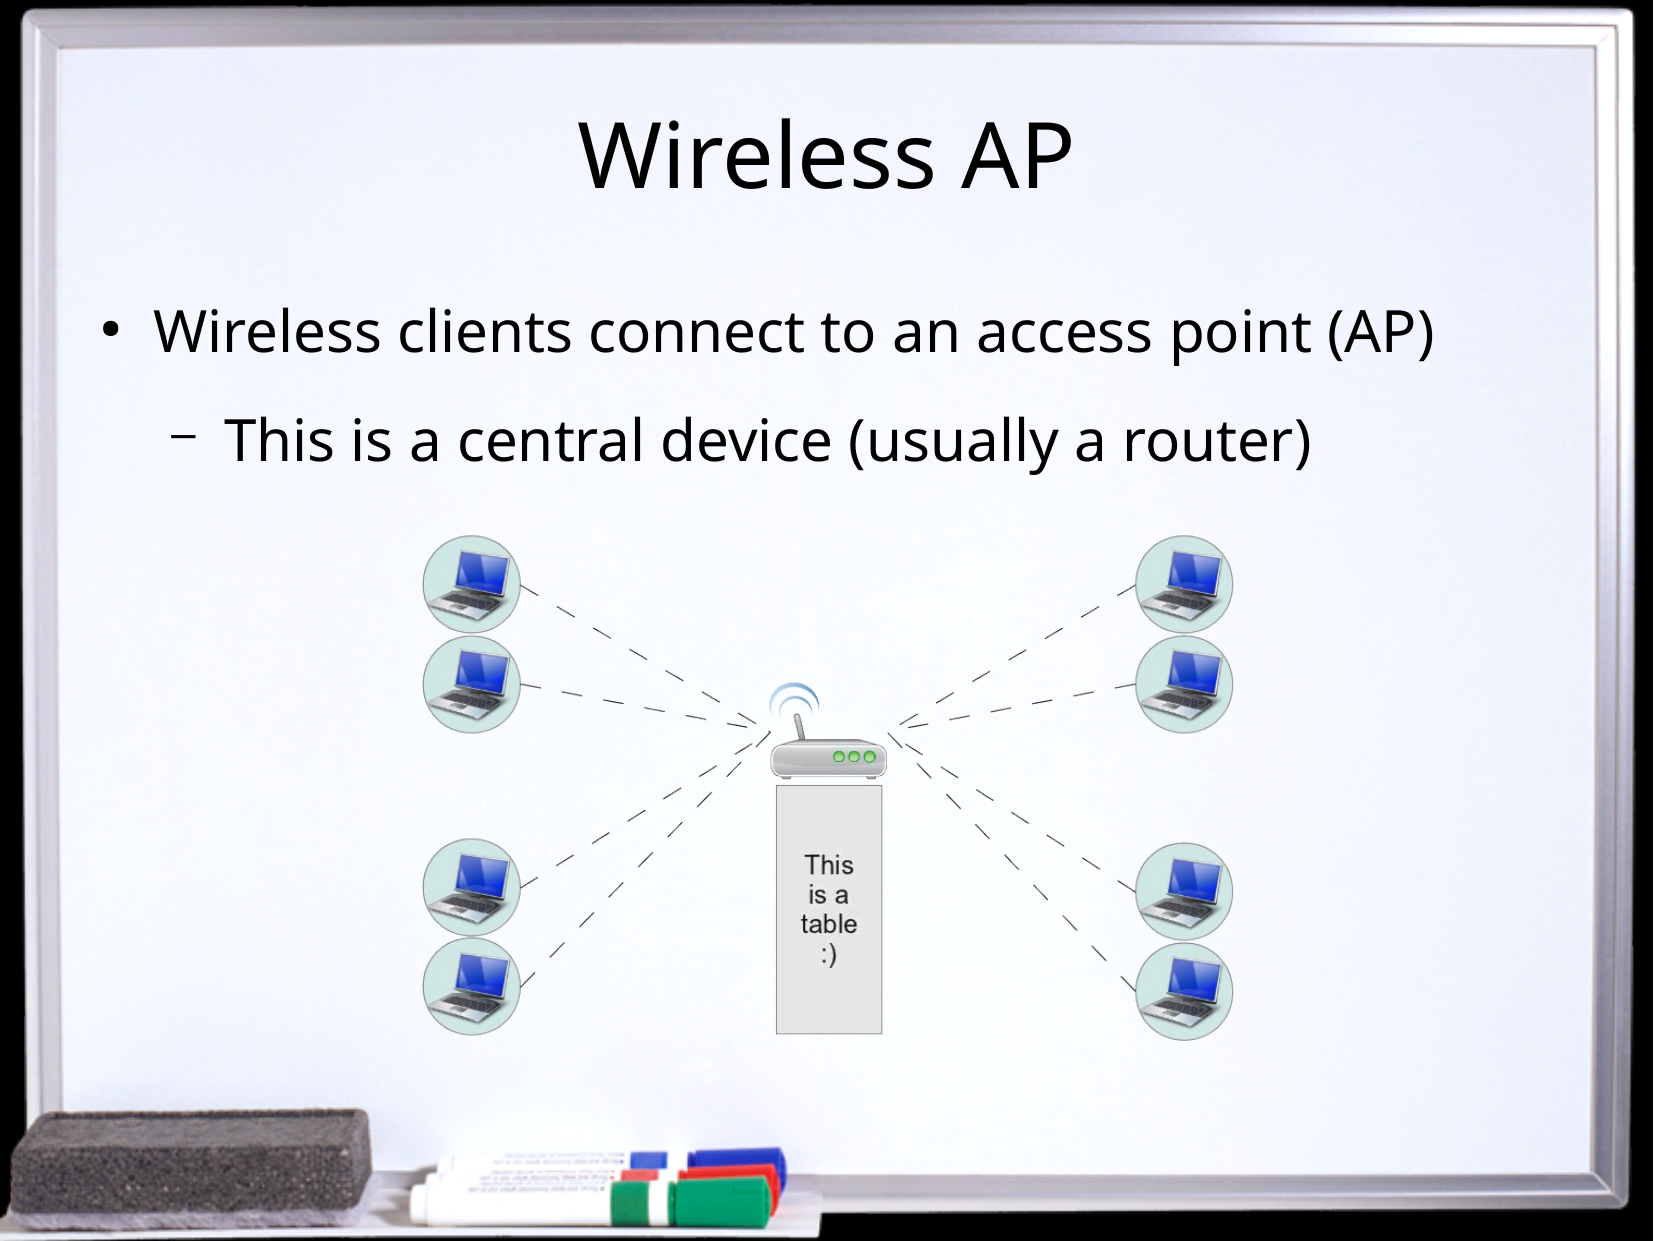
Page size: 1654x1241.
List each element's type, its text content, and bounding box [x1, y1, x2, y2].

title Wireless AP [82, 49, 1571, 257]
list Wireless clients connect to an access point (AP) This is a central device (usually a router) [82, 290, 1571, 1109]
picture [0, 0, 1654, 1241]
